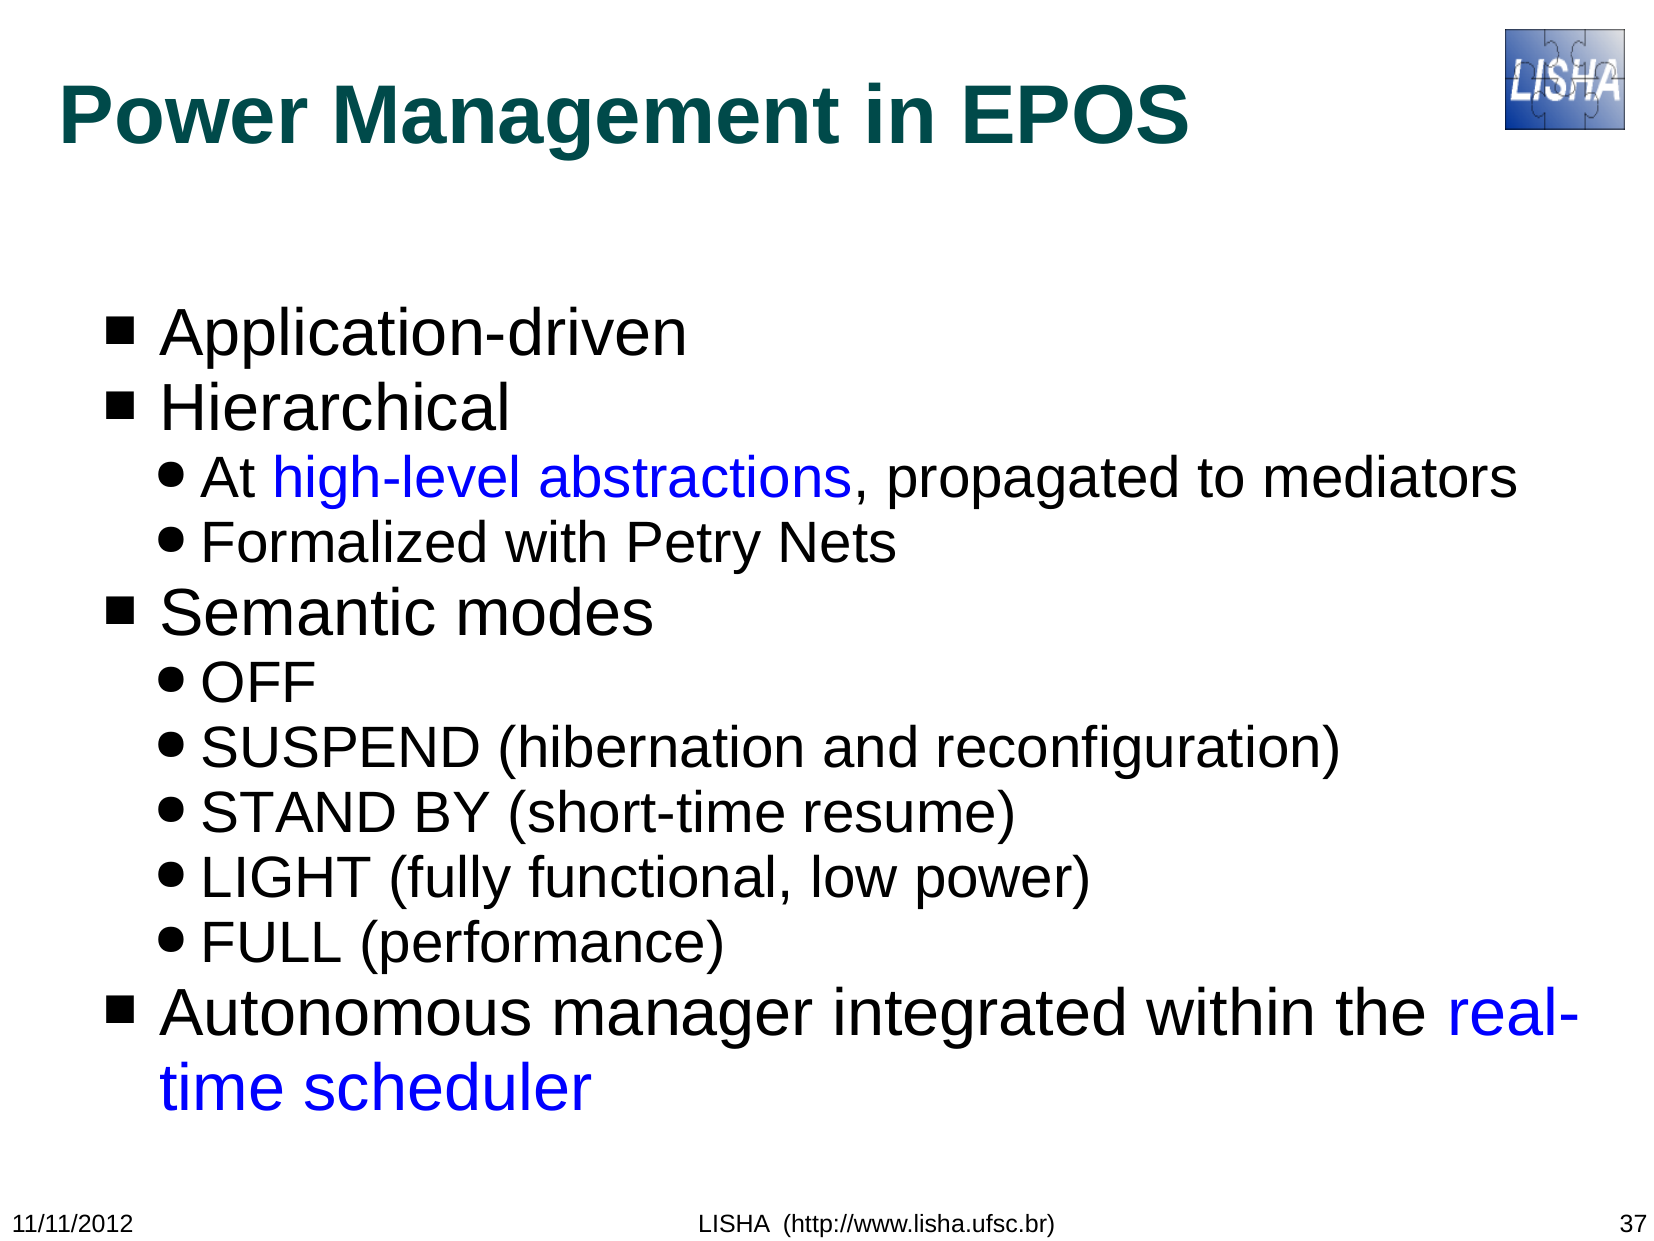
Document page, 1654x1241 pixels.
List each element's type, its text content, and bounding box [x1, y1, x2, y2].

picture [1505, 29, 1625, 130]
title Power Management in EPOS [58, 11, 1463, 219]
list Application-driven Hierarchical At high-level abstractions, propagated to mediators Formalized with Petry Nets Semantic modes OFF SUSPEND (hibernation and reconfiguration) STAND BY (short-time resume) LIGHT (fully functional, low power) FULL (performance) Autonomous manager integrated within the real-time scheduler [59, 295, 1595, 1182]
